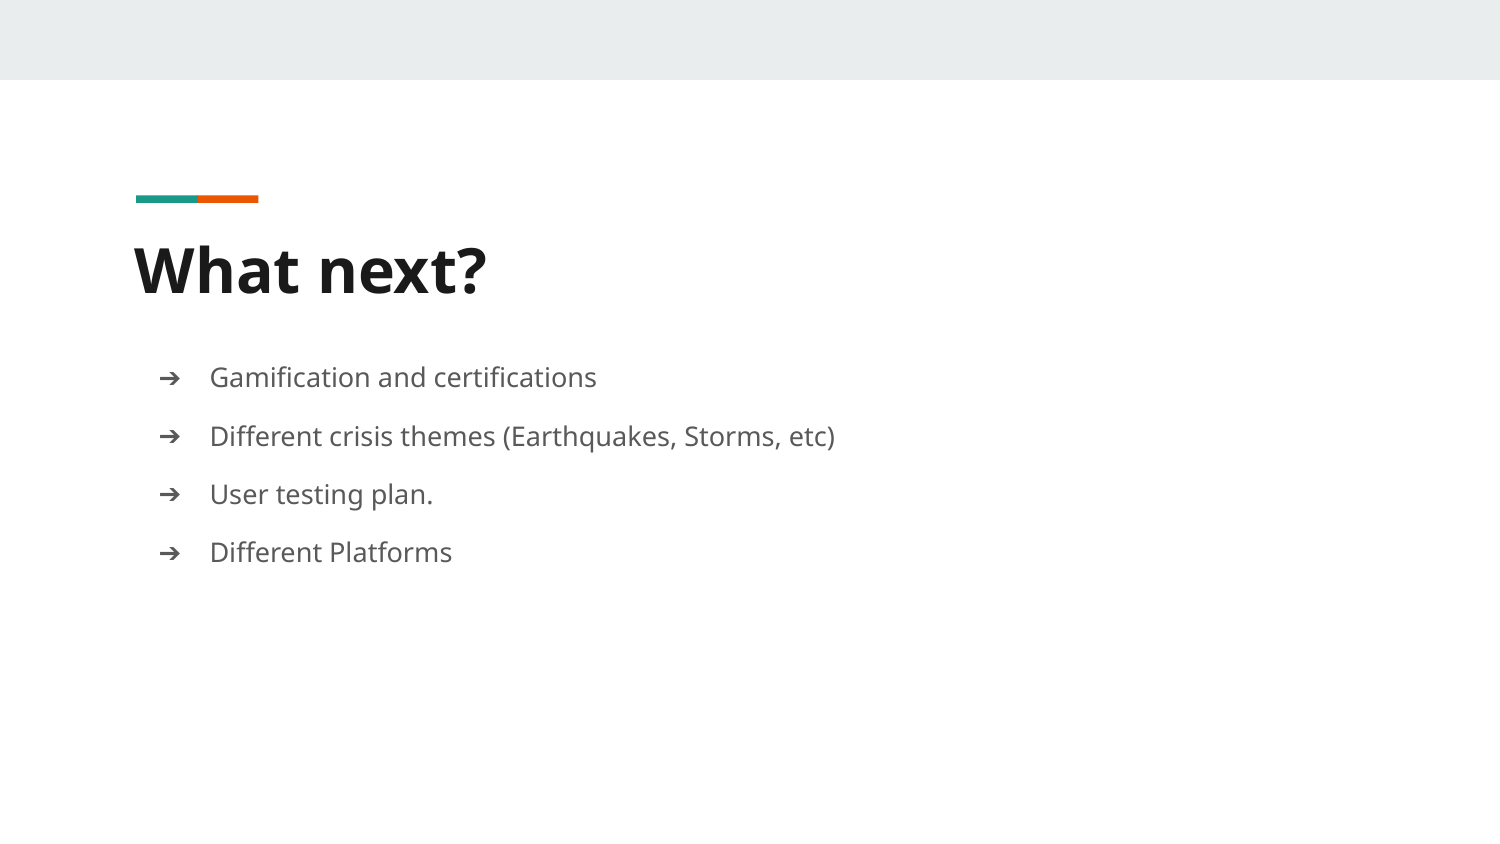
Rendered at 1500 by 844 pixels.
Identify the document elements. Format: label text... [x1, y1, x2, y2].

list Gamification and certifications Different crisis themes (Earthquakes, Storms, etc) User testing plan. Different Platforms [119, 341, 1381, 712]
title What next? [119, 216, 1381, 305]
